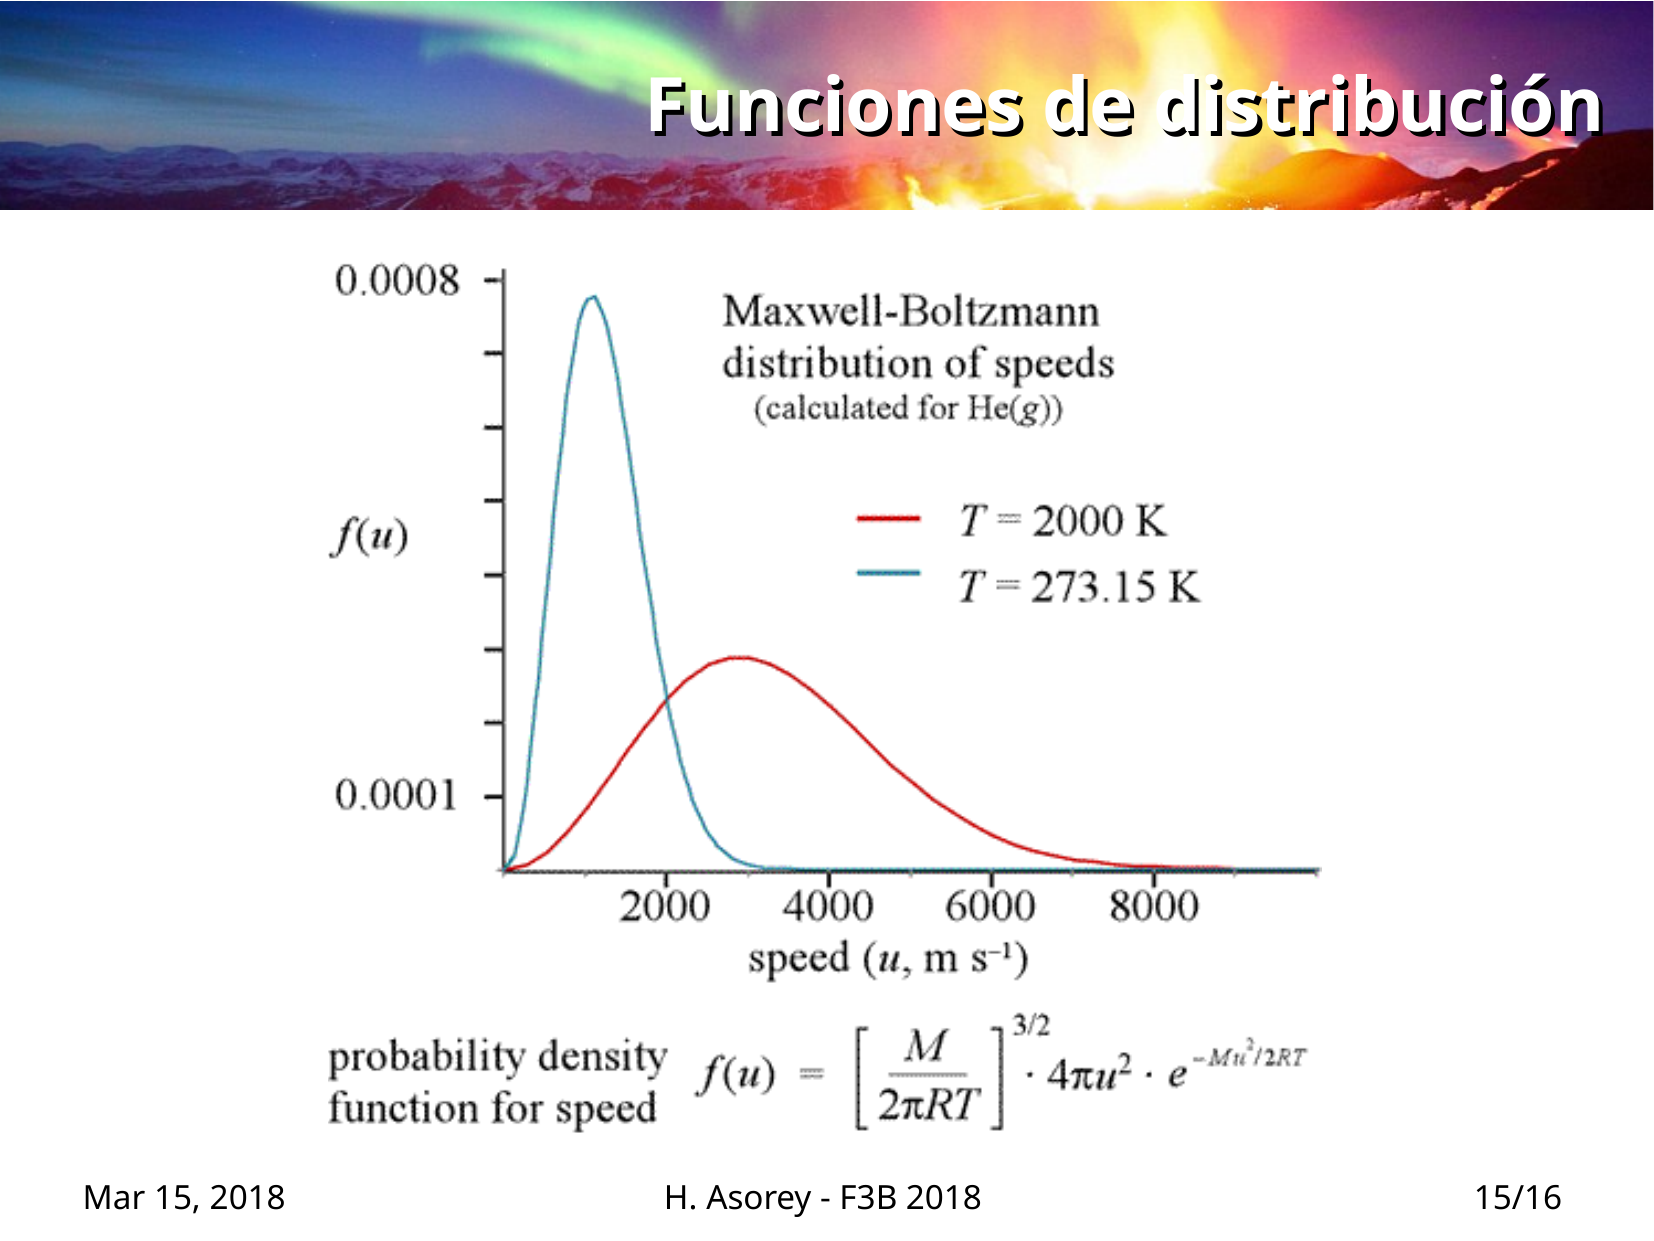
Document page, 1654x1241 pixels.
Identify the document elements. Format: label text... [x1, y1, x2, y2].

picture [0, 1, 1654, 210]
title Funciones de distribución [45, 11, 1606, 195]
picture [328, 254, 1322, 1156]
